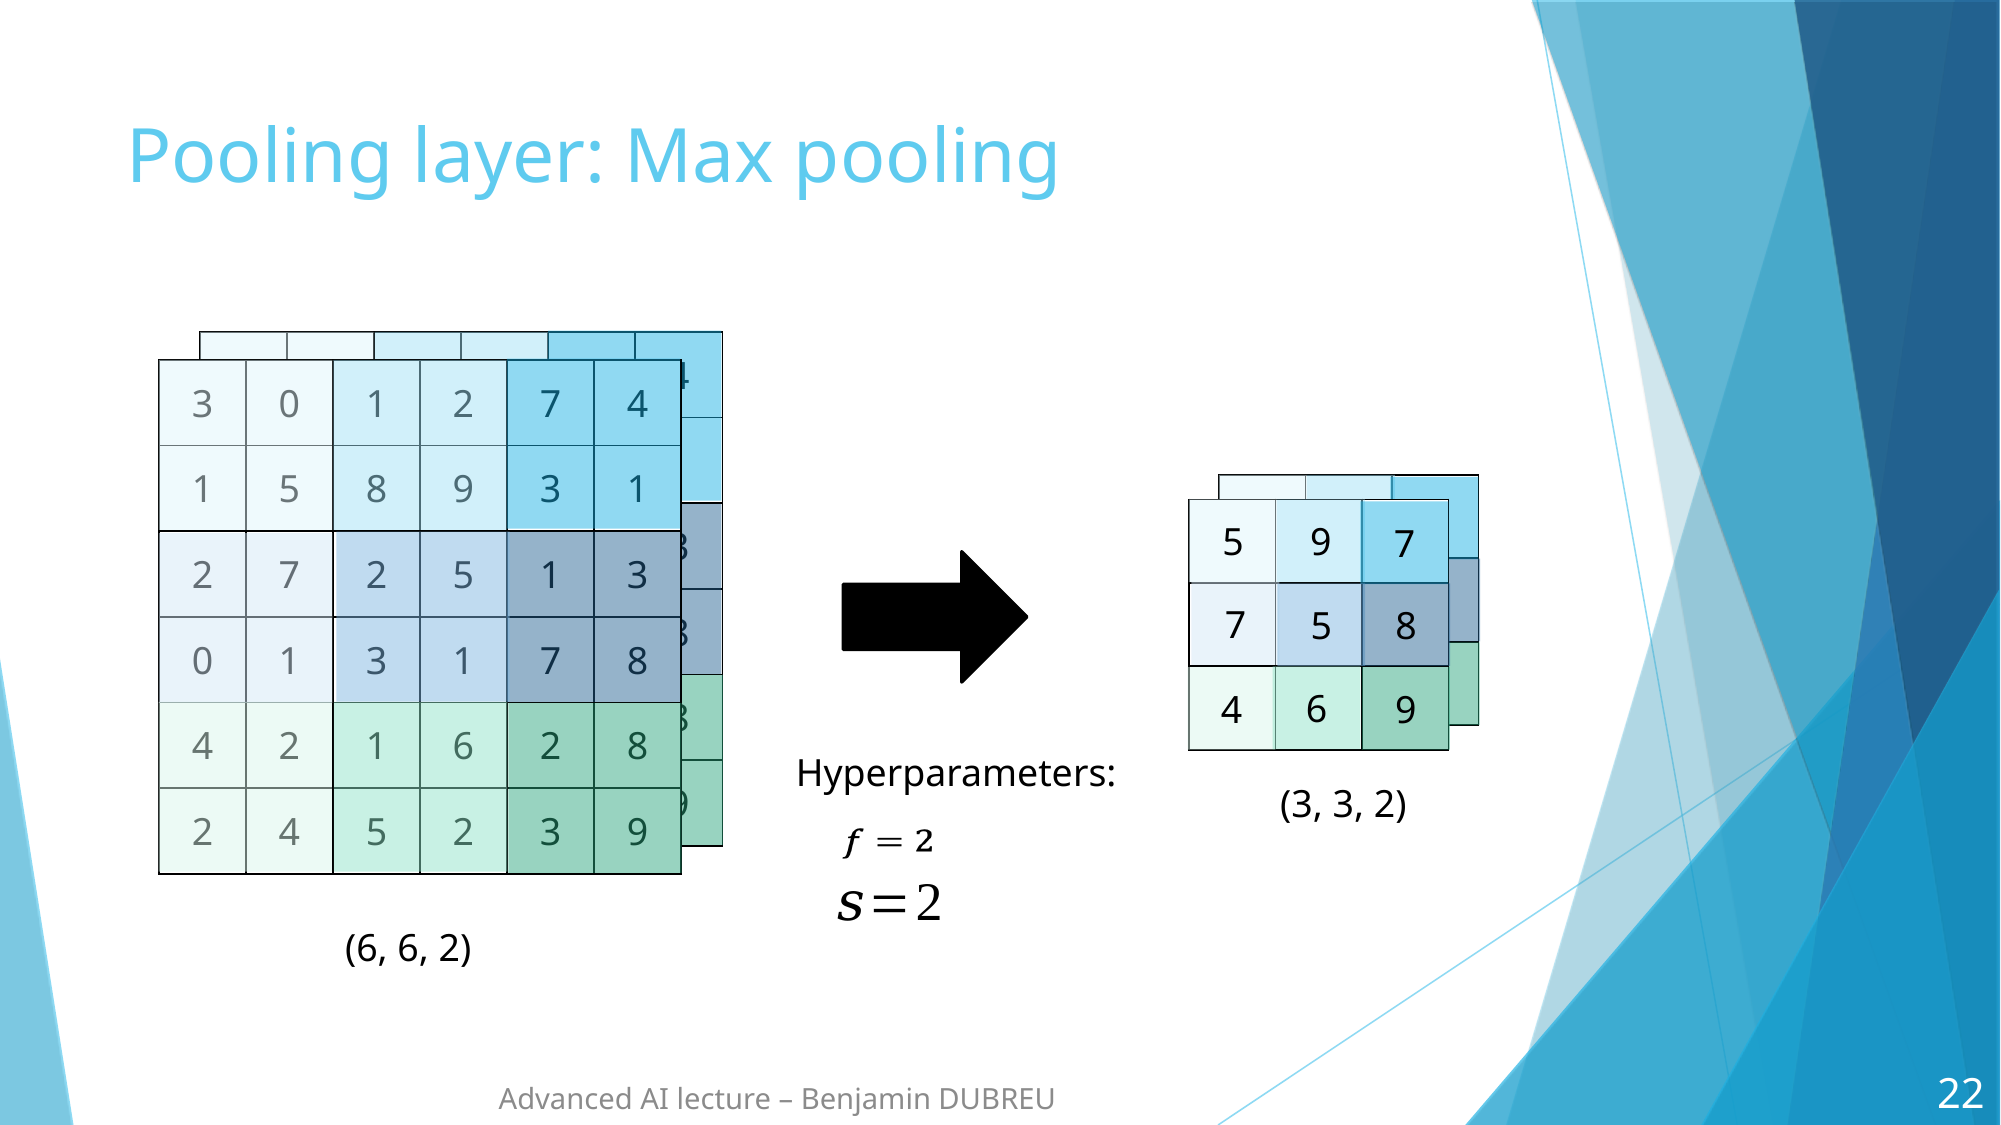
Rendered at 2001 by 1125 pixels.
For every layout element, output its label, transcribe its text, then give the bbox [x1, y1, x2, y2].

text_box [843, 551, 1027, 683]
text_box (6, 6, 2) [330, 917, 487, 977]
text_box 8 [1449, 558, 1481, 642]
text_box [781, 741, 1132, 802]
text_box [158, 503, 723, 873]
title Pooling layer: Max pooling [111, 99, 1522, 317]
text_box [823, 811, 958, 872]
text_box 9 [1450, 642, 1480, 726]
text_box 9 [1306, 474, 1395, 499]
text_box [1265, 772, 1422, 833]
text_box 5 [1218, 474, 1306, 499]
text_box [1187, 499, 1451, 750]
slide_number <number> [1887, 1065, 2000, 1125]
footer Advanced AI lecture – Benjamin DUBREU [483, 1067, 1517, 1125]
chart [823, 872, 955, 934]
text_box 7 [1390, 476, 1479, 558]
text_box [158, 330, 722, 530]
